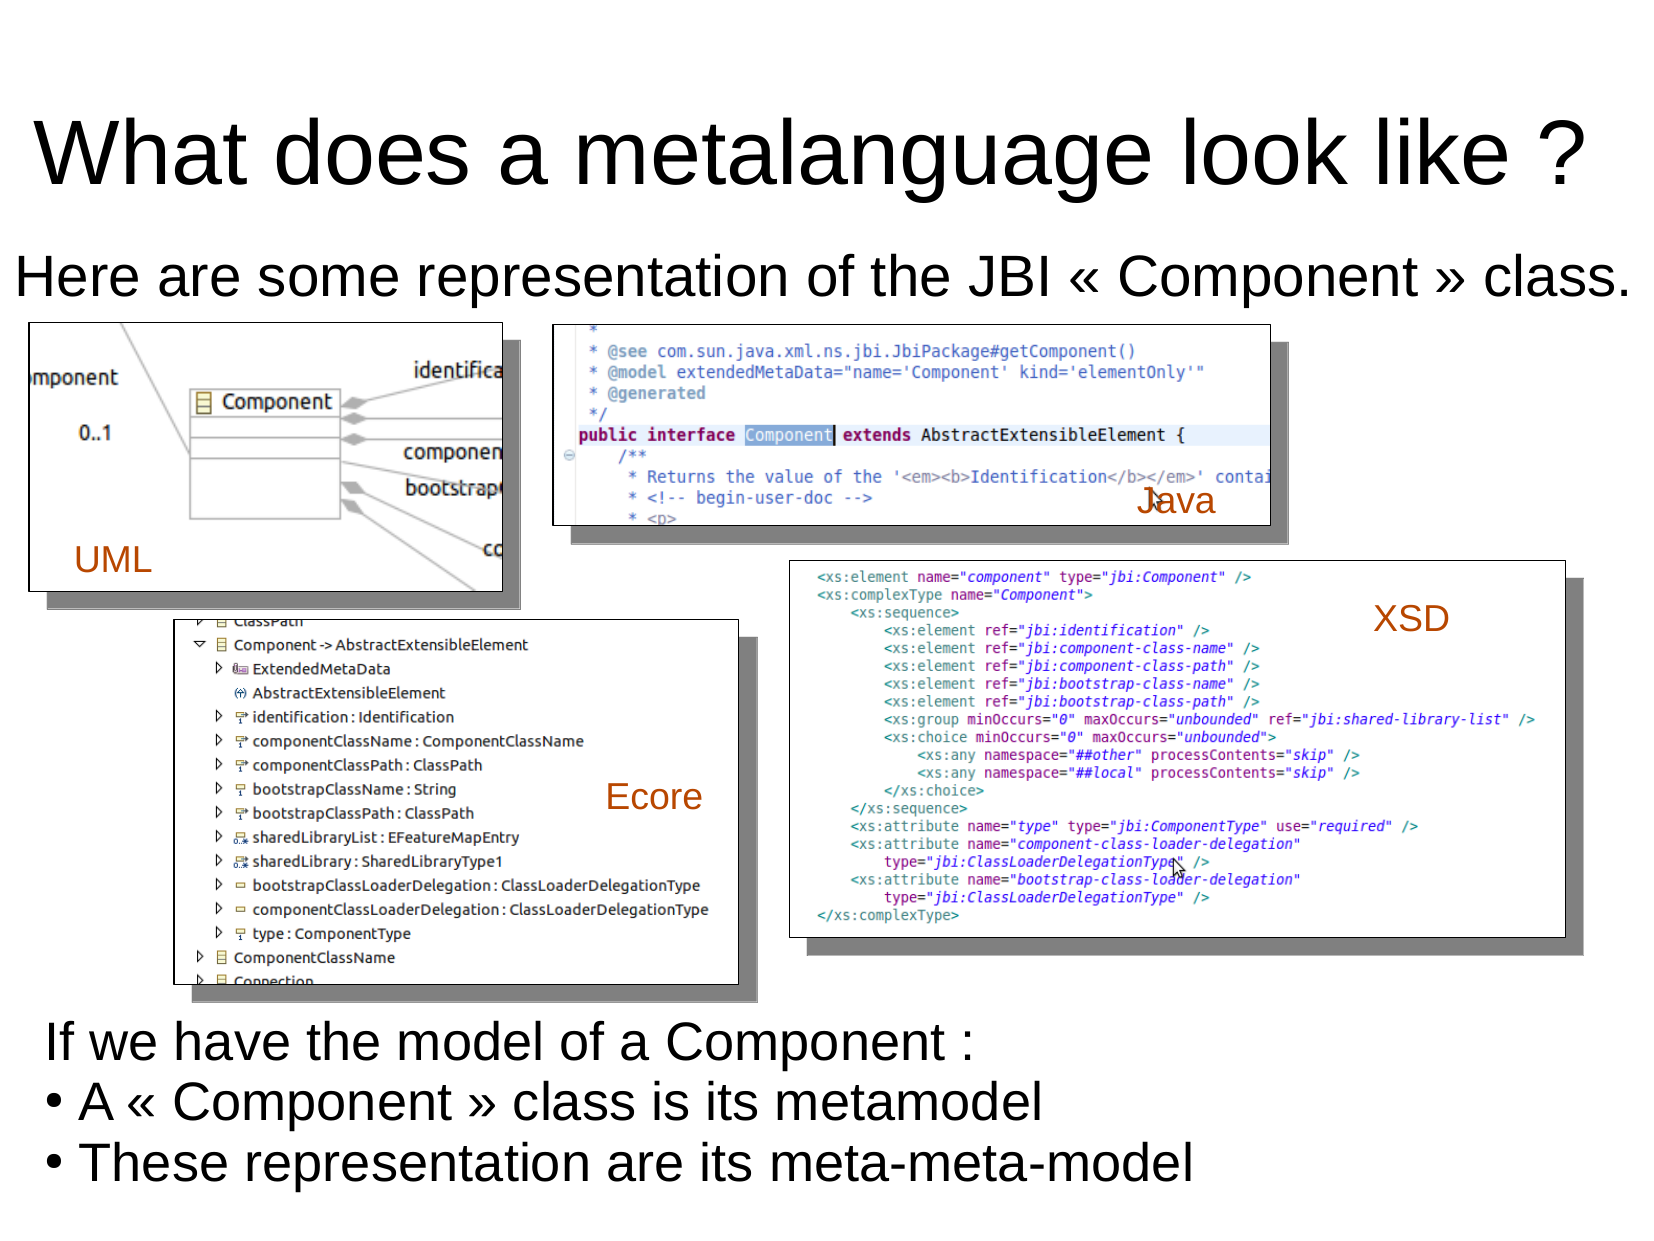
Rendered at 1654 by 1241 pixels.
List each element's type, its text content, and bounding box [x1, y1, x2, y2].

text_box UML [59, 531, 207, 589]
picture [789, 561, 1565, 938]
picture [174, 620, 739, 984]
text_box Ecore [590, 767, 739, 825]
text_box Java [1122, 472, 1270, 530]
title What does a metalanguage look like ? [29, 49, 1595, 236]
picture [553, 324, 1270, 526]
picture [29, 323, 502, 591]
text_box Here are some representation of the JBI « Component » class. [0, 236, 1654, 317]
text_box If we have the model of a Component : A « Component » class is its metamodel These representation are its meta-meta-model [29, 1003, 1595, 1211]
text_box XSD [1358, 590, 1477, 648]
